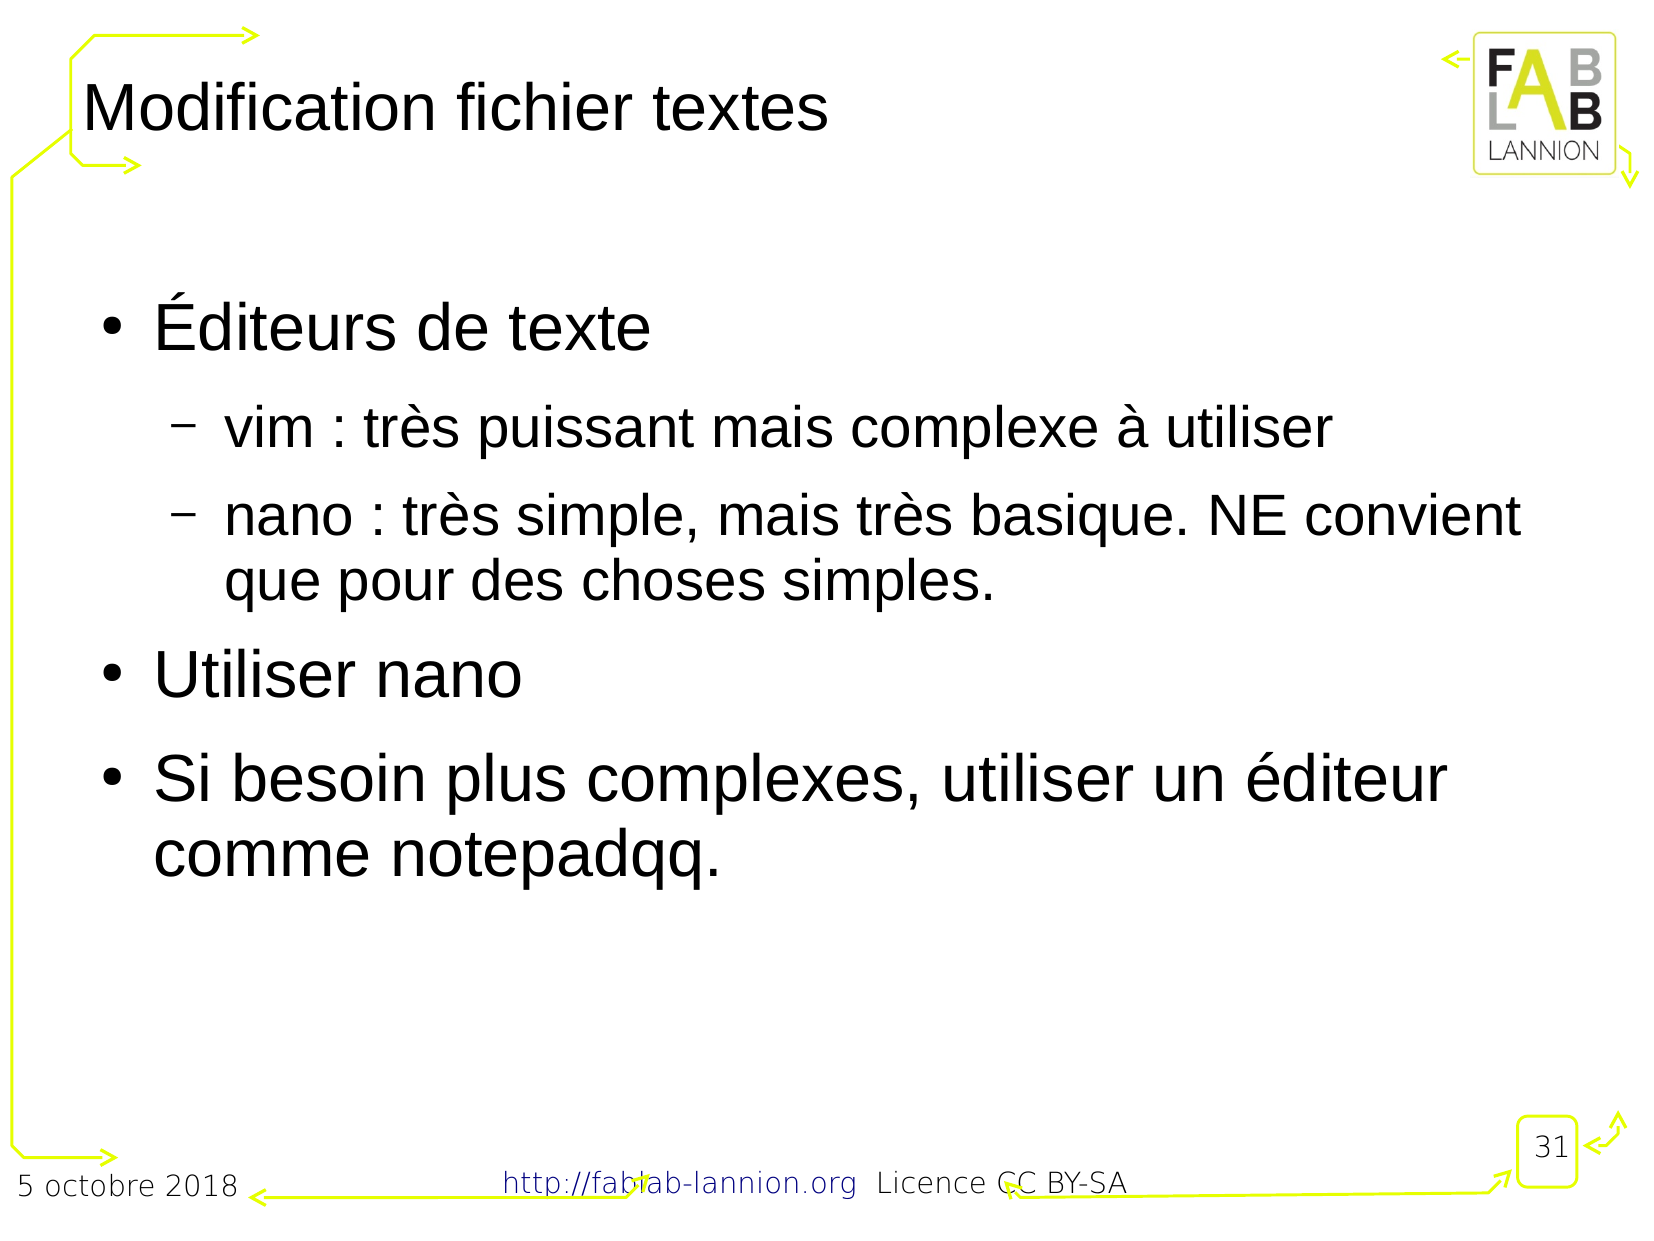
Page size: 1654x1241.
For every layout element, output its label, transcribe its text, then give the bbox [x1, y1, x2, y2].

picture [1470, 29, 1619, 178]
list Éditeurs de texte vim : très puissant mais complexe à utiliser nano : très simple, mais très basique. NE convient que pour des choses simples. Utiliser nano Si besoin plus complexes, utiliser un éditeur comme notepadqq. [82, 290, 1571, 1010]
title Modification fichier textes [82, 49, 1441, 166]
